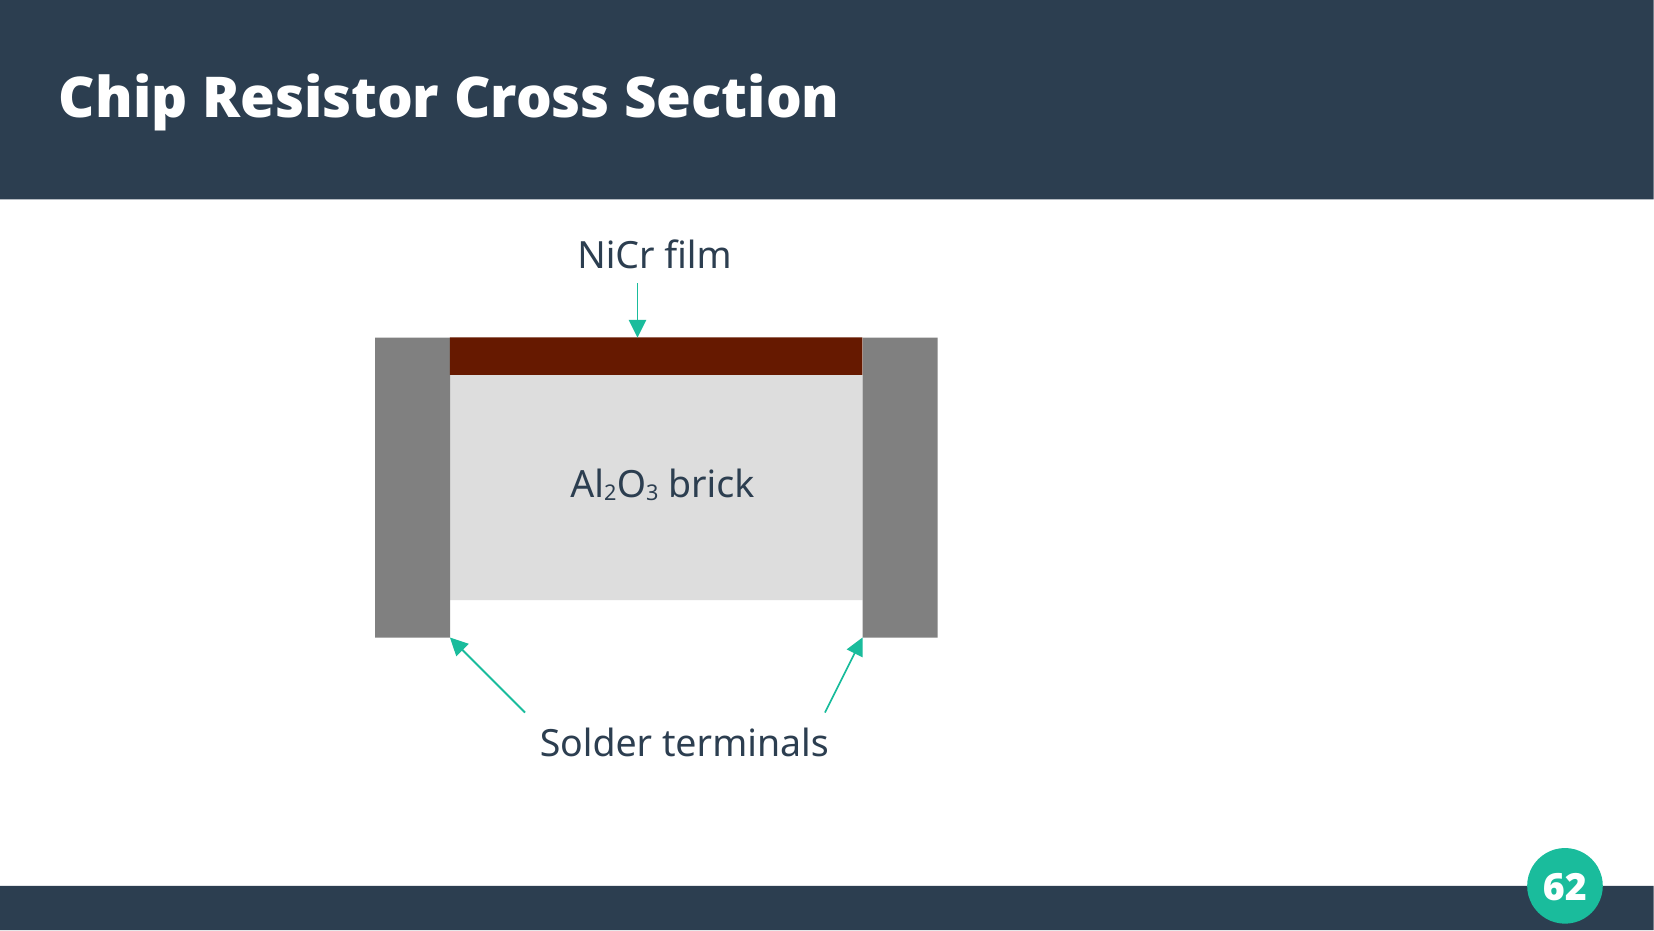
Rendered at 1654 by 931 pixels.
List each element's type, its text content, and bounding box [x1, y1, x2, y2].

text_box NiCr film [562, 225, 756, 284]
text_box Al2O3 brick [555, 453, 783, 513]
text_box Solder terminals [525, 712, 863, 771]
text_box [375, 337, 938, 638]
title Chip Resistor Cross Section [59, 37, 1595, 155]
